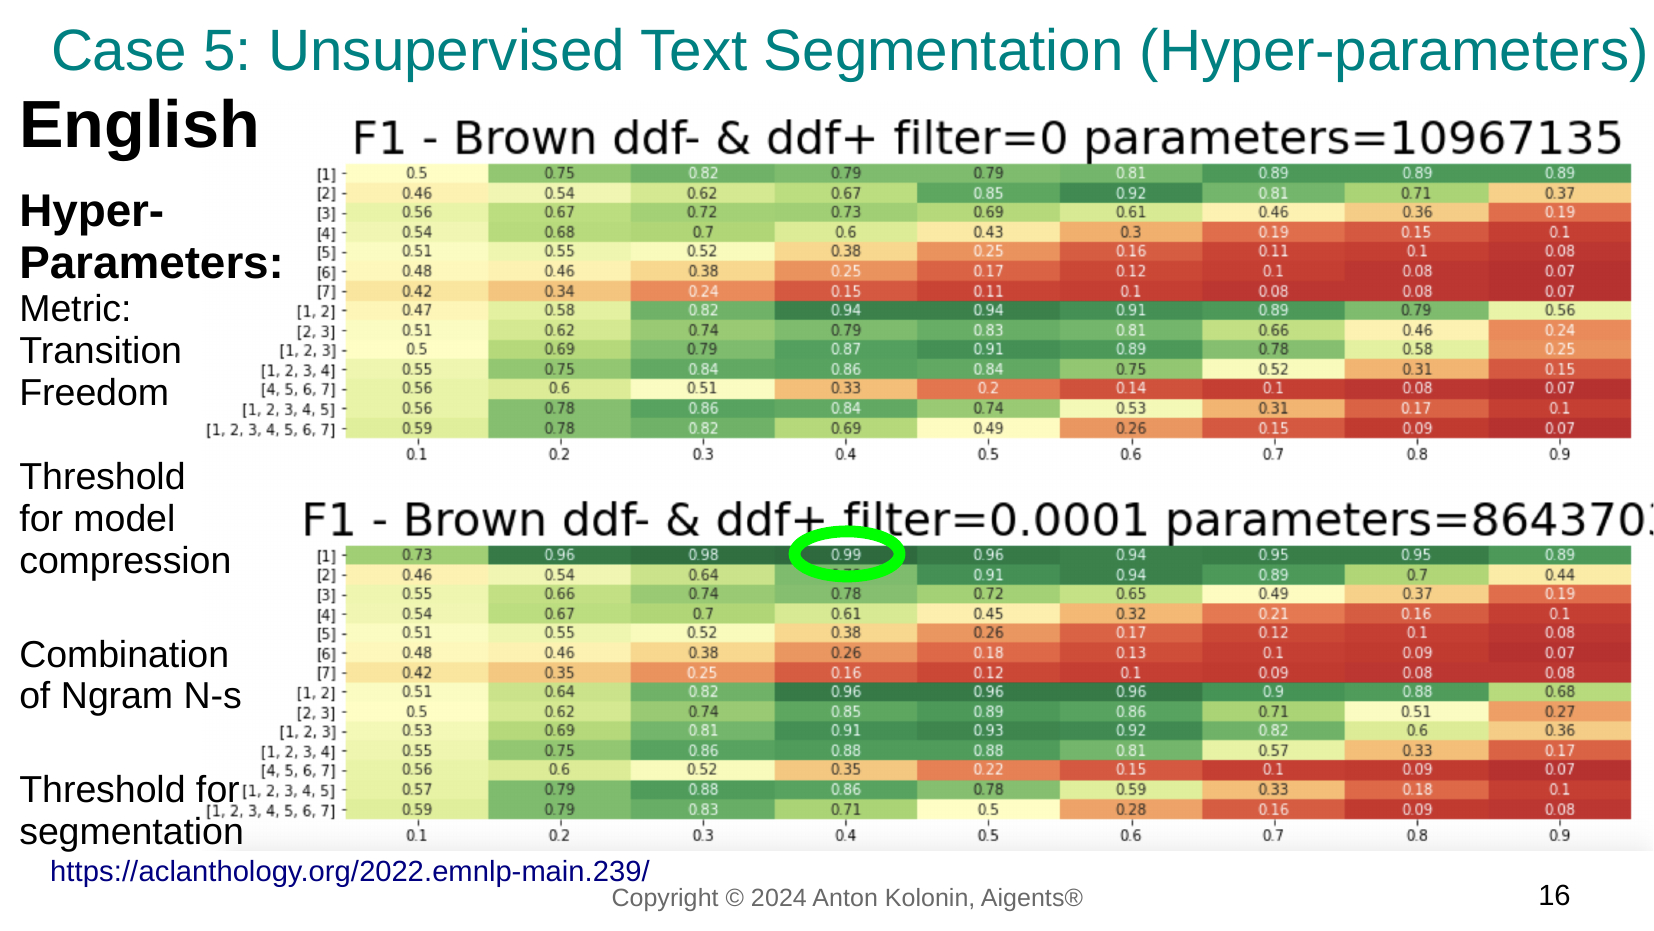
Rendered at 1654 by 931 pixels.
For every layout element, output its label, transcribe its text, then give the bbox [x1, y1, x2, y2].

text_box https://aclanthology.org/2022.emnlp-main.239/ [35, 847, 666, 896]
text_box English Hyper- Parameters: Metric: Transition Freedom Threshold for model compression Combination of Ngram N-s Threshold for segmentation [4, 79, 299, 869]
text_box Case 5: Unsupervised Text Segmentation (Hyper-parameters) [0, 0, 1653, 101]
picture [299, 101, 1654, 851]
